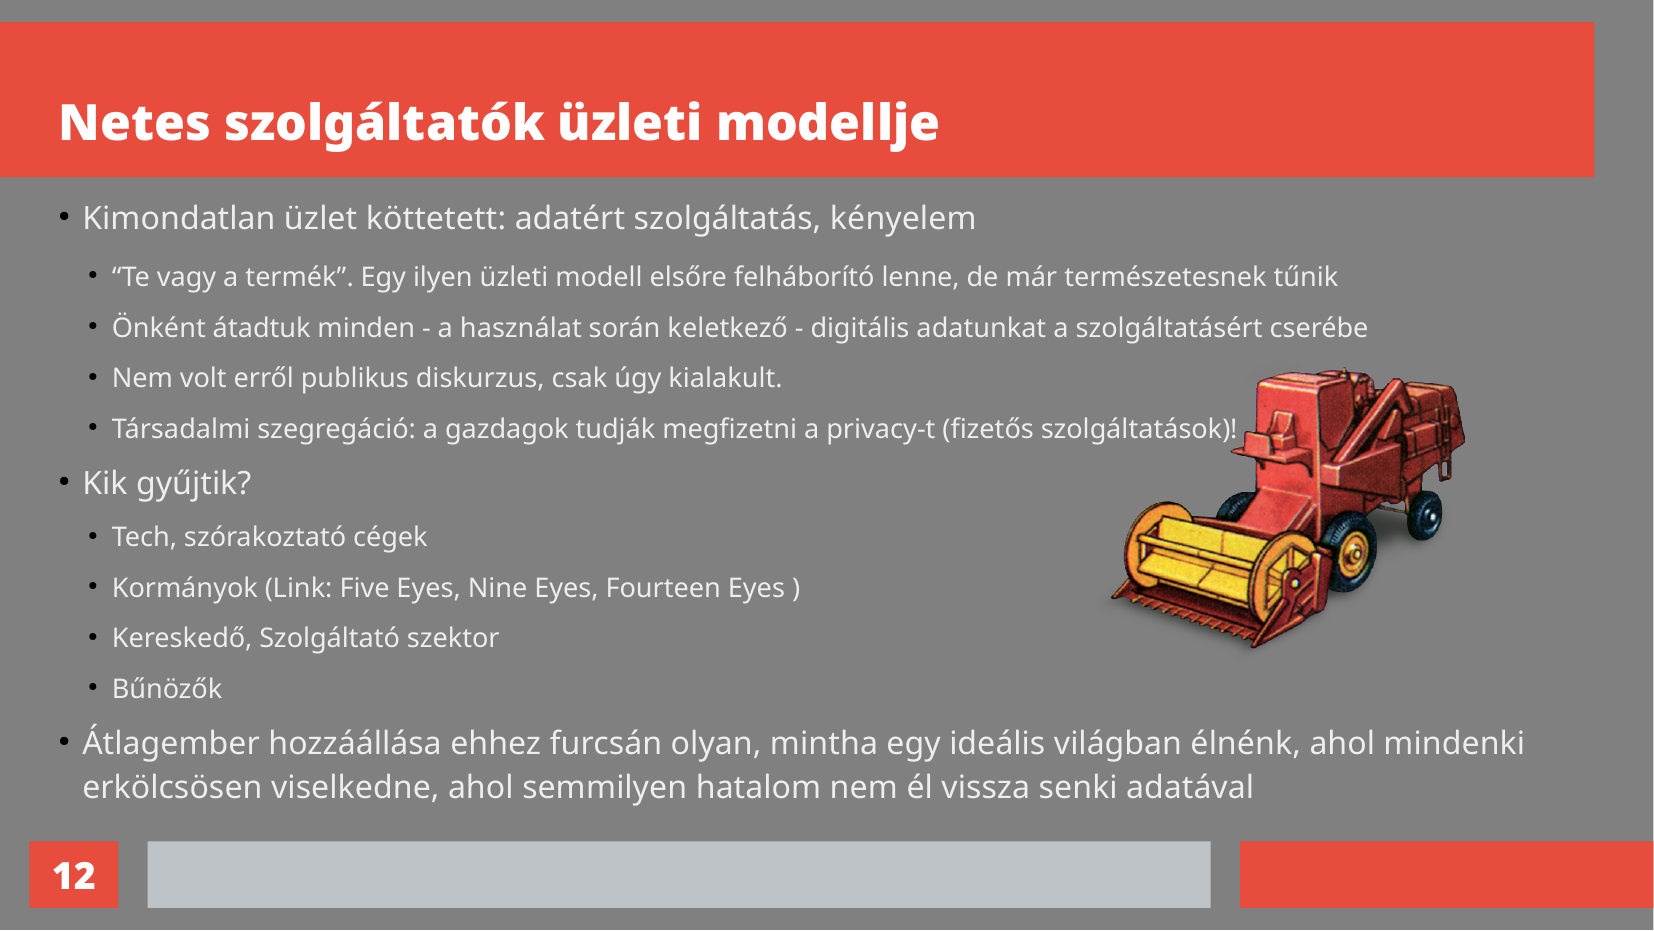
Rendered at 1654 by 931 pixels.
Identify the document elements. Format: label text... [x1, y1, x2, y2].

title Netes szolgáltatók üzleti modellje [58, 44, 1595, 155]
list Kimondatlan üzlet köttetett: adatért szolgáltatás, kényelem “Te vagy a termék”. Egy ilyen üzleti modell elsőre felháborító lenne, de már természetesnek tűnik Önként átadtuk minden - a használat során keletkező - digitális adatunkat a szolgáltatásért cserébe Nem volt erről publikus diskurzus, csak úgy kialakult. Társadalmi szegregáció: a gazdagok tudják megfizetni a privacy-t (fizetős szolgáltatások)! Kik gyűjtik? Tech, szórakoztató cégek Kormányok (Link: Five Eyes, Nine Eyes, Fourteen Eyes ) Kereskedő, Szolgáltató szektor Bűnözők Átlagember hozzáállása ehhez furcsán olyan, mintha egy ideális világban élnénk, ahol mindenki erkölcsösen viselkedne, ahol semmilyen hatalom nem él vissza senki adatával [58, 195, 1529, 817]
picture [1097, 326, 1471, 700]
